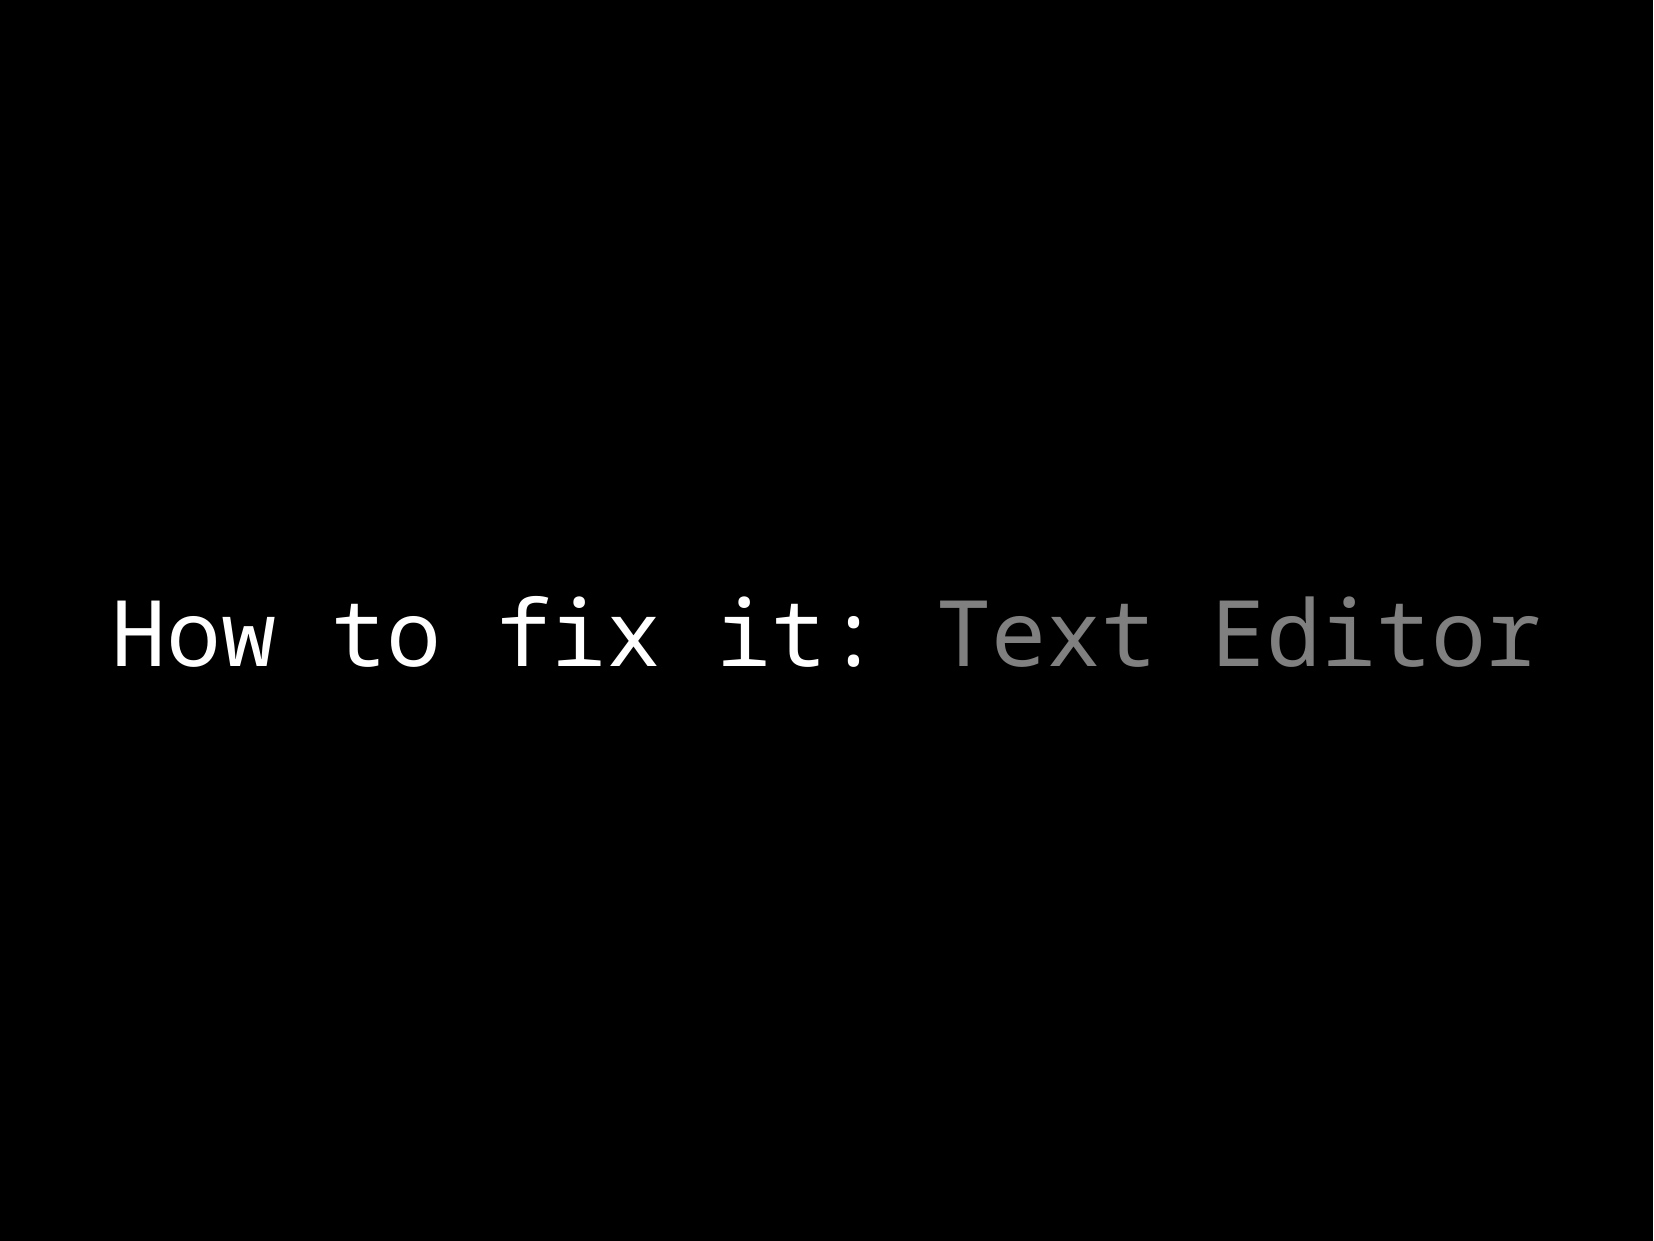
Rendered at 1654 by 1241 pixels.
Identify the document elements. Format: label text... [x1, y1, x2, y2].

title How to fix it: Text Editor [82, 527, 1571, 735]
